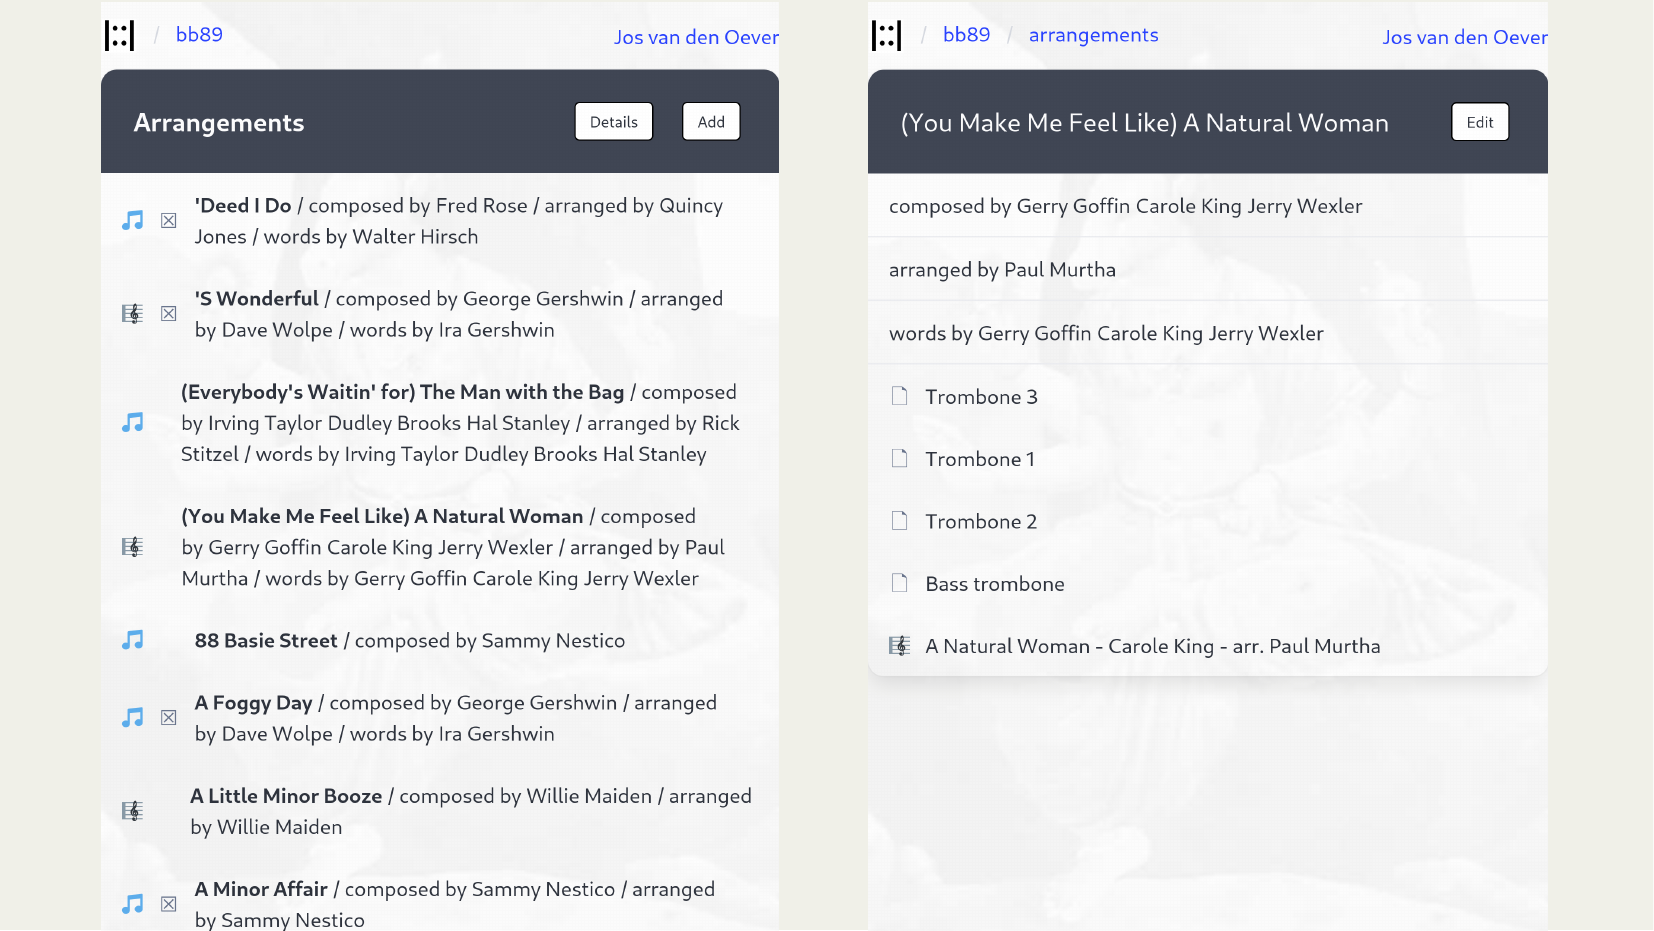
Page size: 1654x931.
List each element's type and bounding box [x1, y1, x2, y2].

picture [101, 2, 779, 931]
picture [868, 2, 1548, 931]
